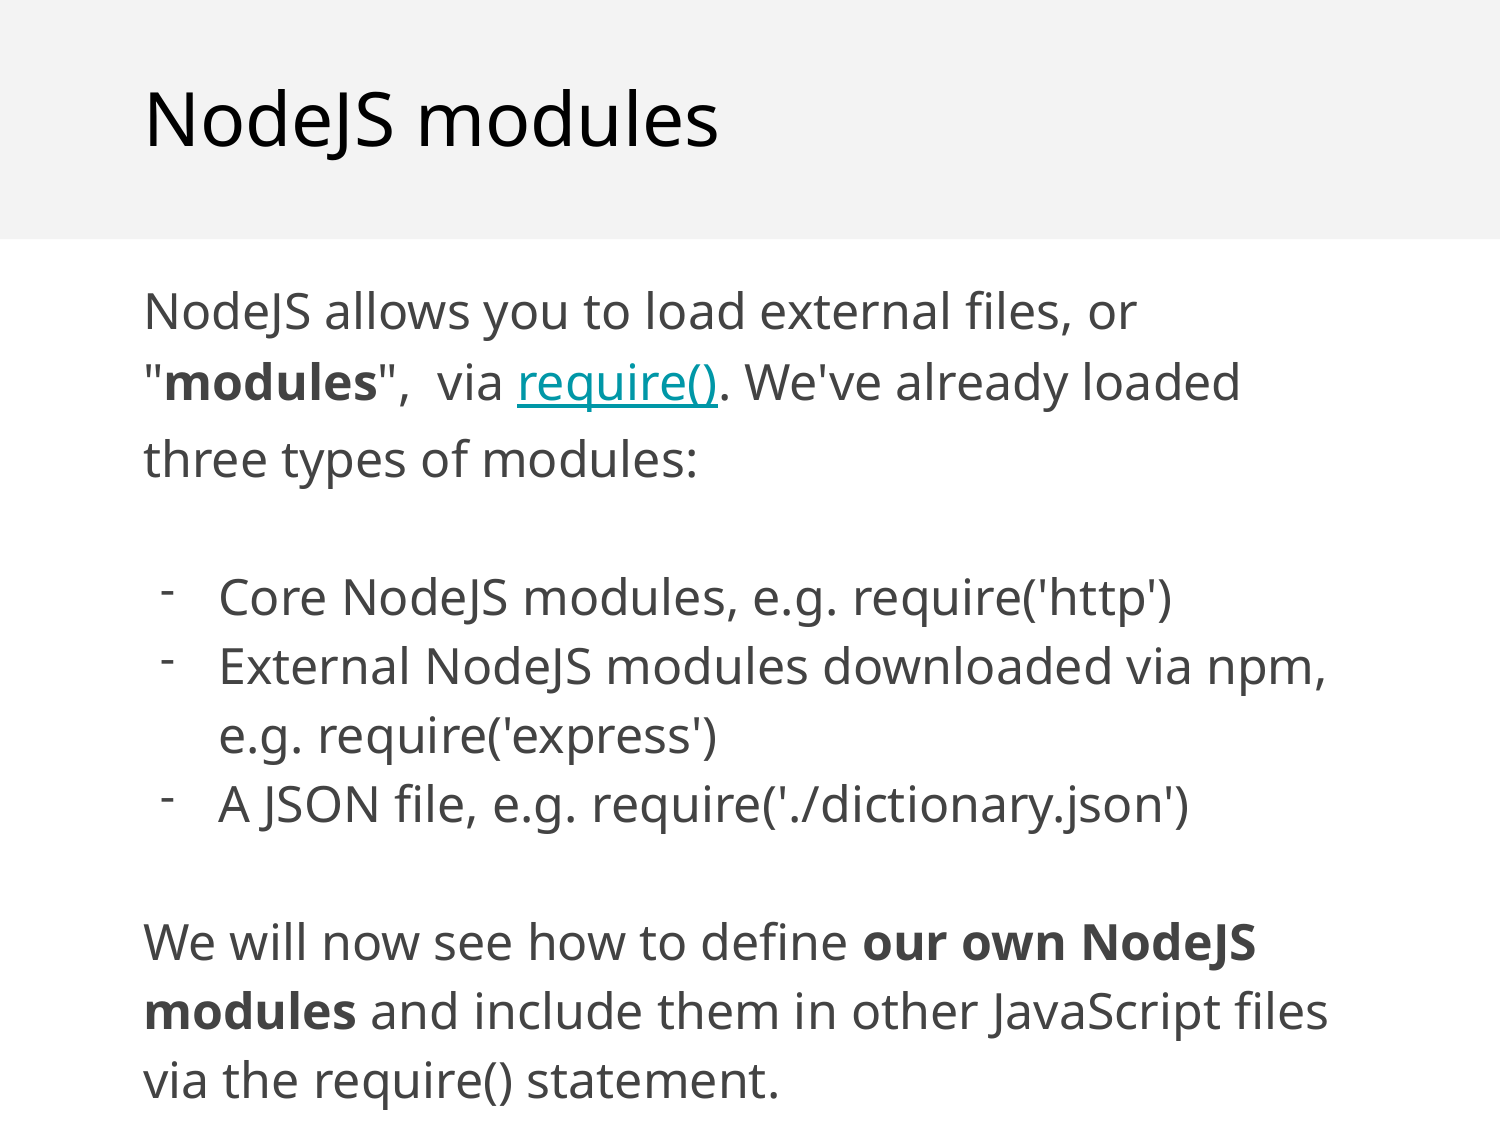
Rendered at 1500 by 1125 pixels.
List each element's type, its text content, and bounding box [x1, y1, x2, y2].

title NodeJS modules [128, 56, 1372, 183]
list NodeJS allows you to load external files, or "modules", via require(). We've already loaded three types of modules: Core NodeJS modules, e.g. require('http') External NodeJS modules downloaded via npm, e.g. require('express') A JSON file, e.g. require('./dictionary.json') We will now see how to define our own NodeJS modules and include them in other JavaScript files via the require() statement. [128, 255, 1372, 1091]
